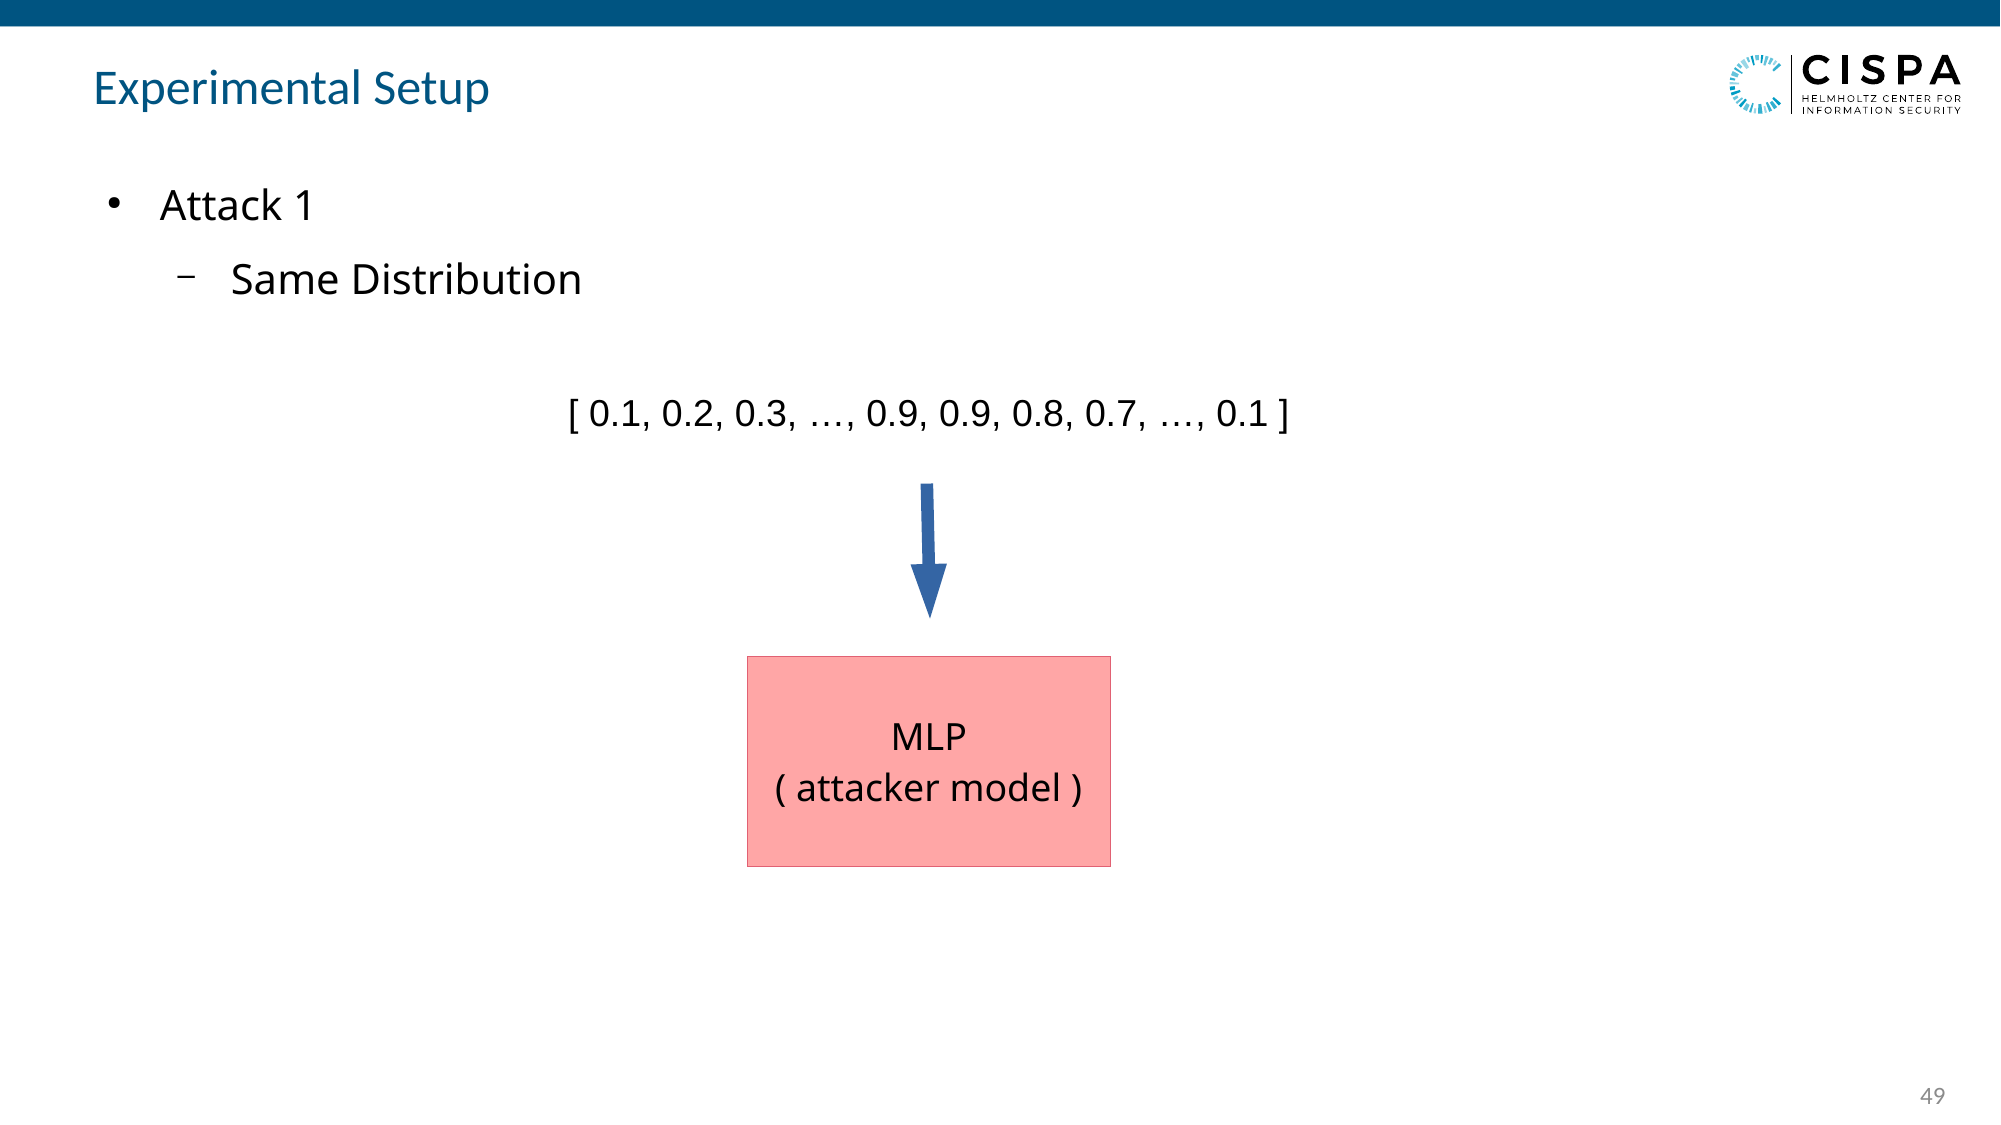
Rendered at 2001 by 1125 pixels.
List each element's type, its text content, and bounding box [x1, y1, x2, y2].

text_box [ 0.1, 0.2, 0.3, …, 0.9, 0.9, 0.8, 0.7, …, 0.1 ] [553, 384, 1306, 442]
title Experimental Setup [78, 38, 1699, 131]
list Attack 1 Same Distribution [78, 173, 1922, 1027]
slide_number <number> [1870, 1065, 1961, 1125]
text_box MLP ( attacker model ) [747, 656, 1111, 867]
